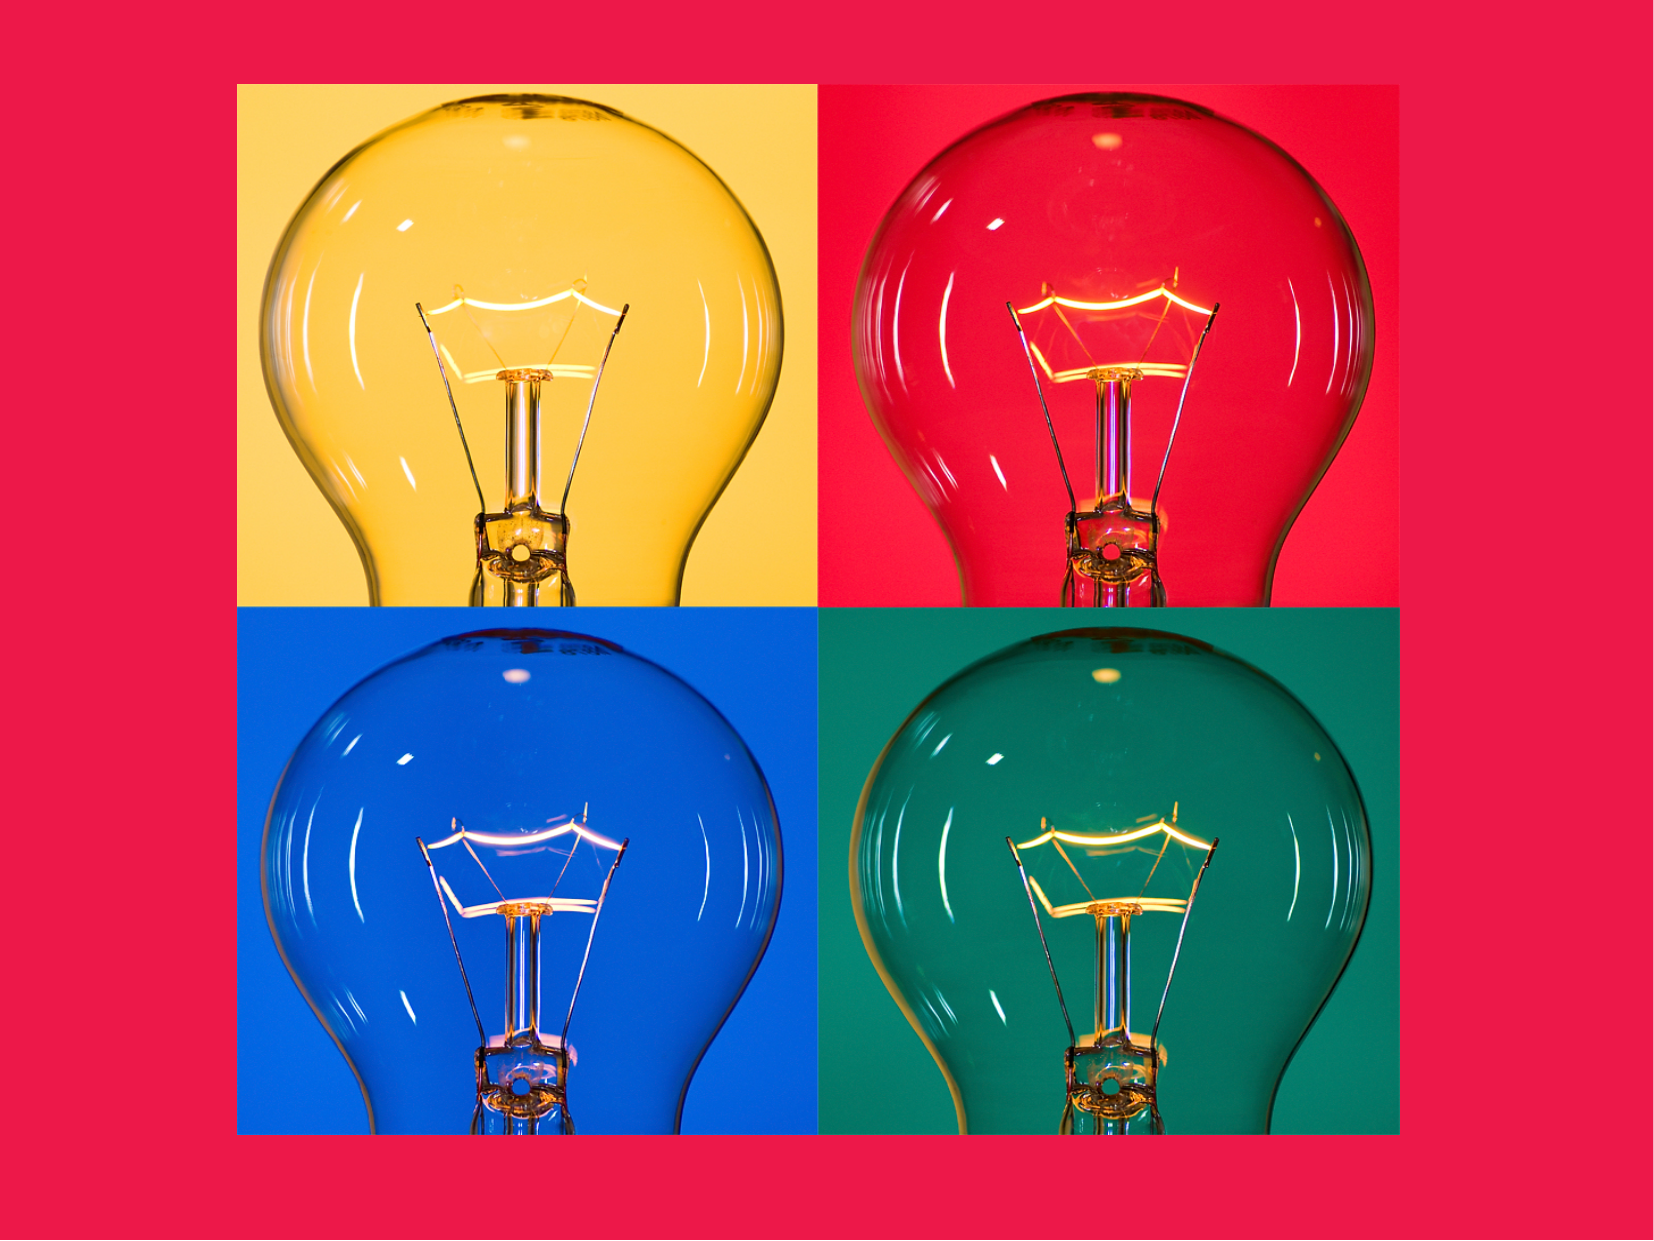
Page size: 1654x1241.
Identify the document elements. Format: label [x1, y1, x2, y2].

picture [237, 84, 1400, 1135]
